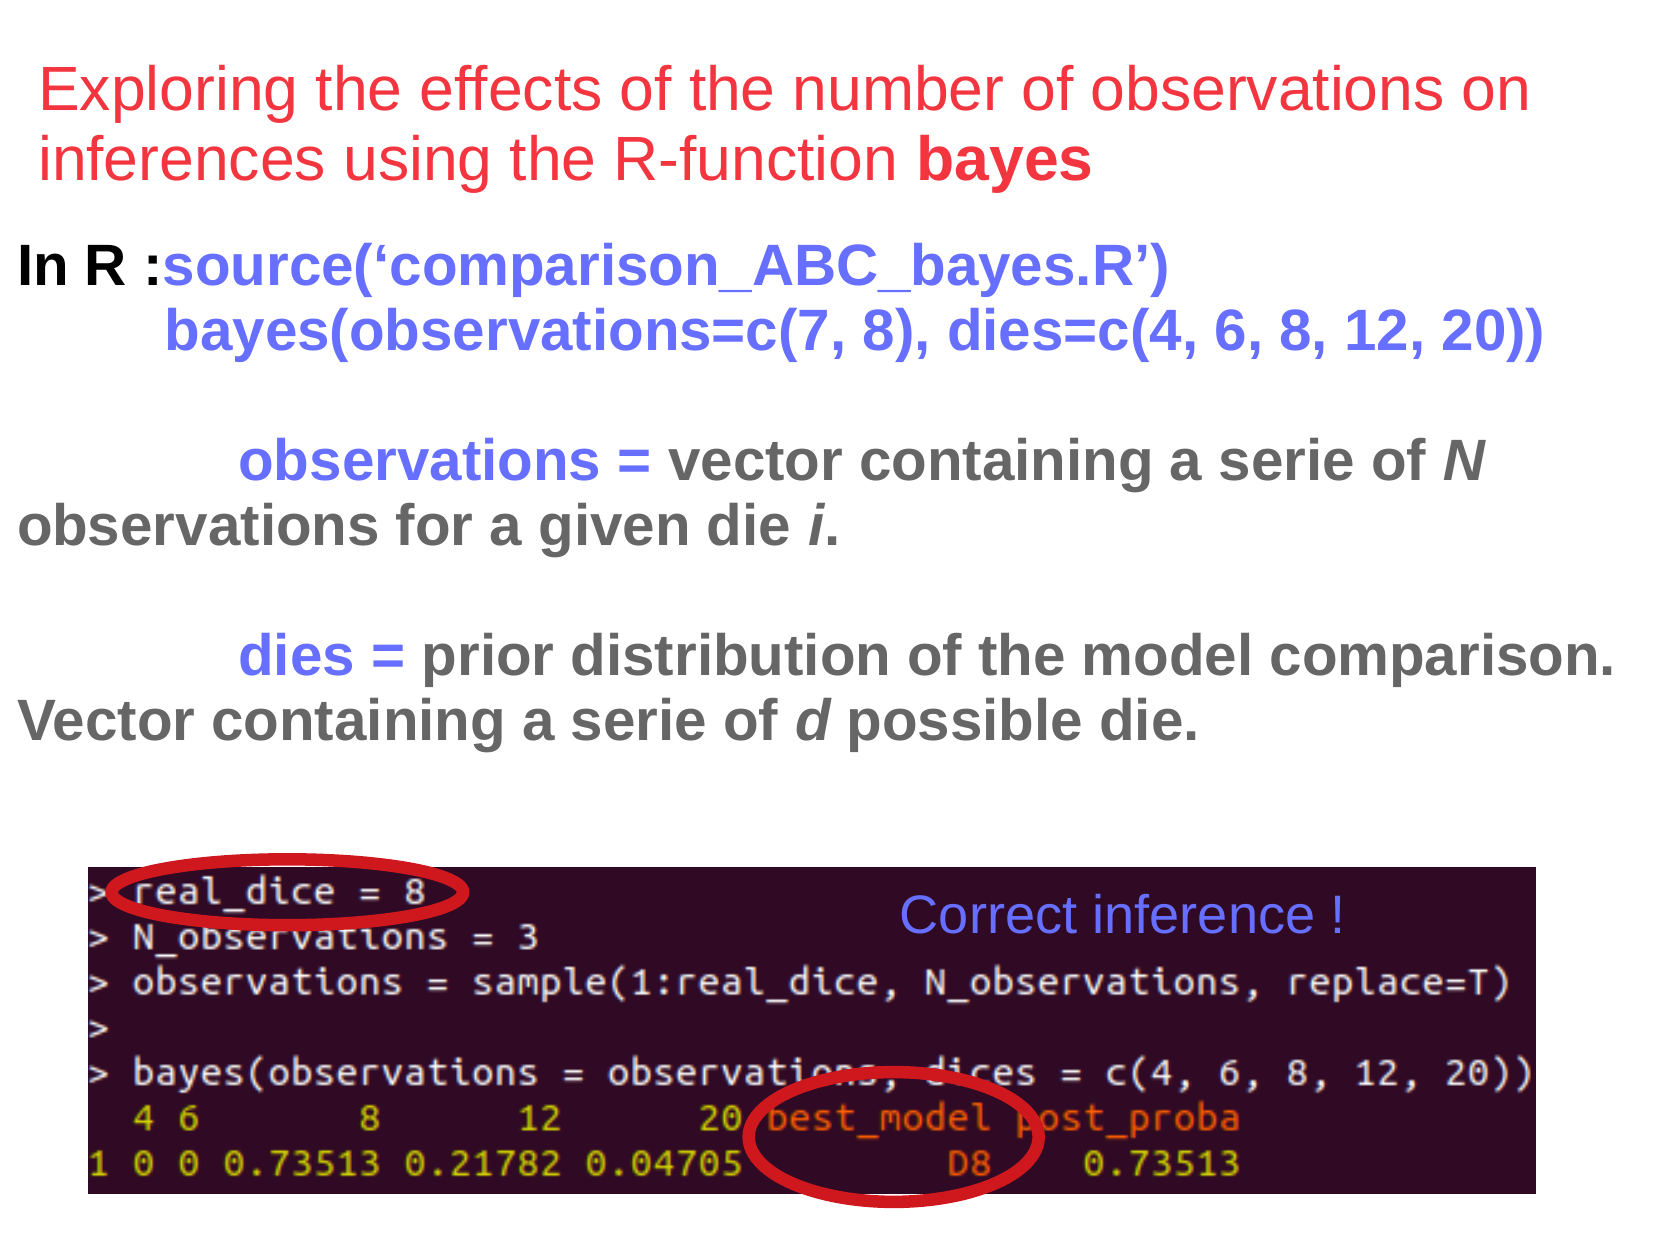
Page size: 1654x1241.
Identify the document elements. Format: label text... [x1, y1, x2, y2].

picture [119, 867, 456, 918]
picture [88, 867, 1536, 1194]
text_box In R :source(‘comparison_ABC_bayes.R’) bayes(observations=c(7, 8), dies=c(4, 6, 8, 12, 20)) observations = vector containing a serie of N observations for a given die i. dies = prior distribution of the model comparison. Vector containing a serie of d possible die. [2, 225, 1650, 826]
picture [755, 1079, 1032, 1194]
text_box Exploring the effects of the number of observations on inferences using the R-function bayes [23, 46, 1647, 201]
text_box Correct inference ! [885, 876, 1362, 953]
